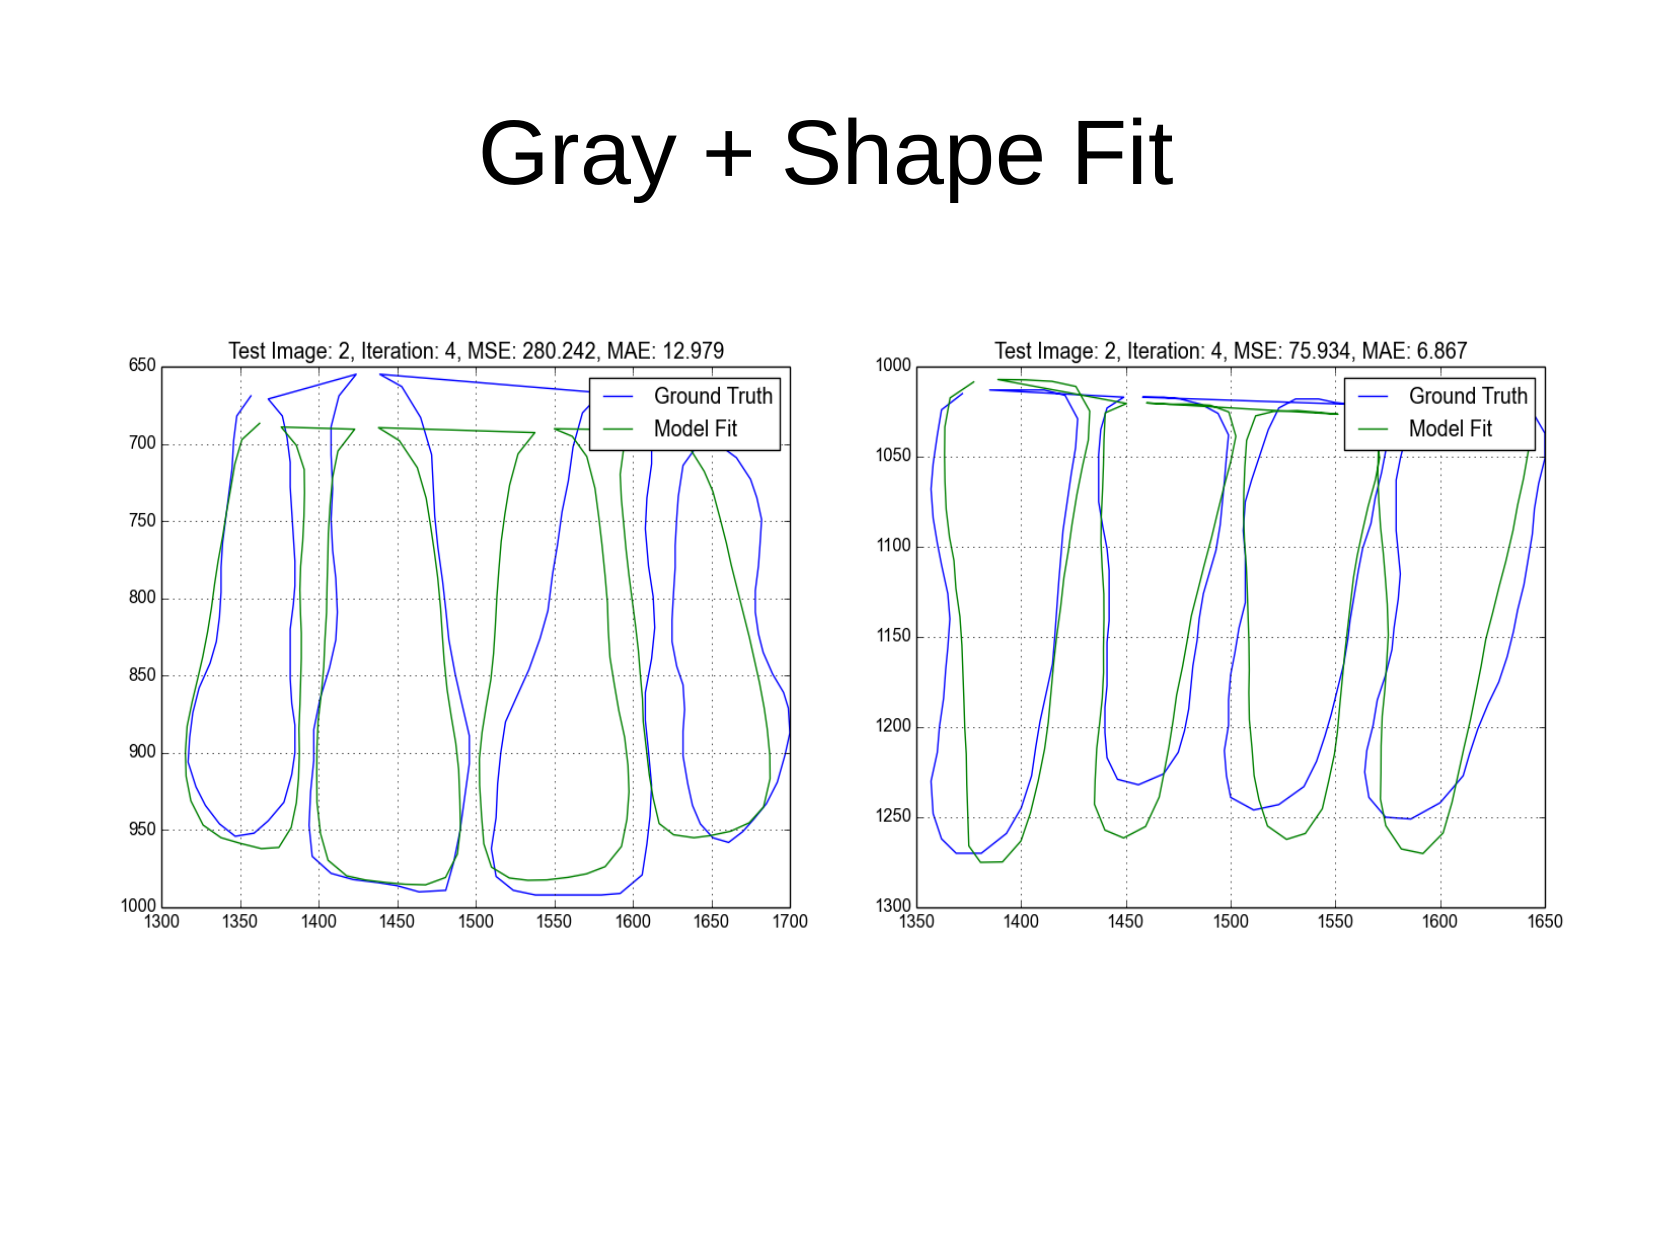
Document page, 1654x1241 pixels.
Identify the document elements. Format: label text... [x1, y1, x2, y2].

picture [60, 299, 1626, 976]
title Gray + Shape Fit [82, 49, 1571, 257]
